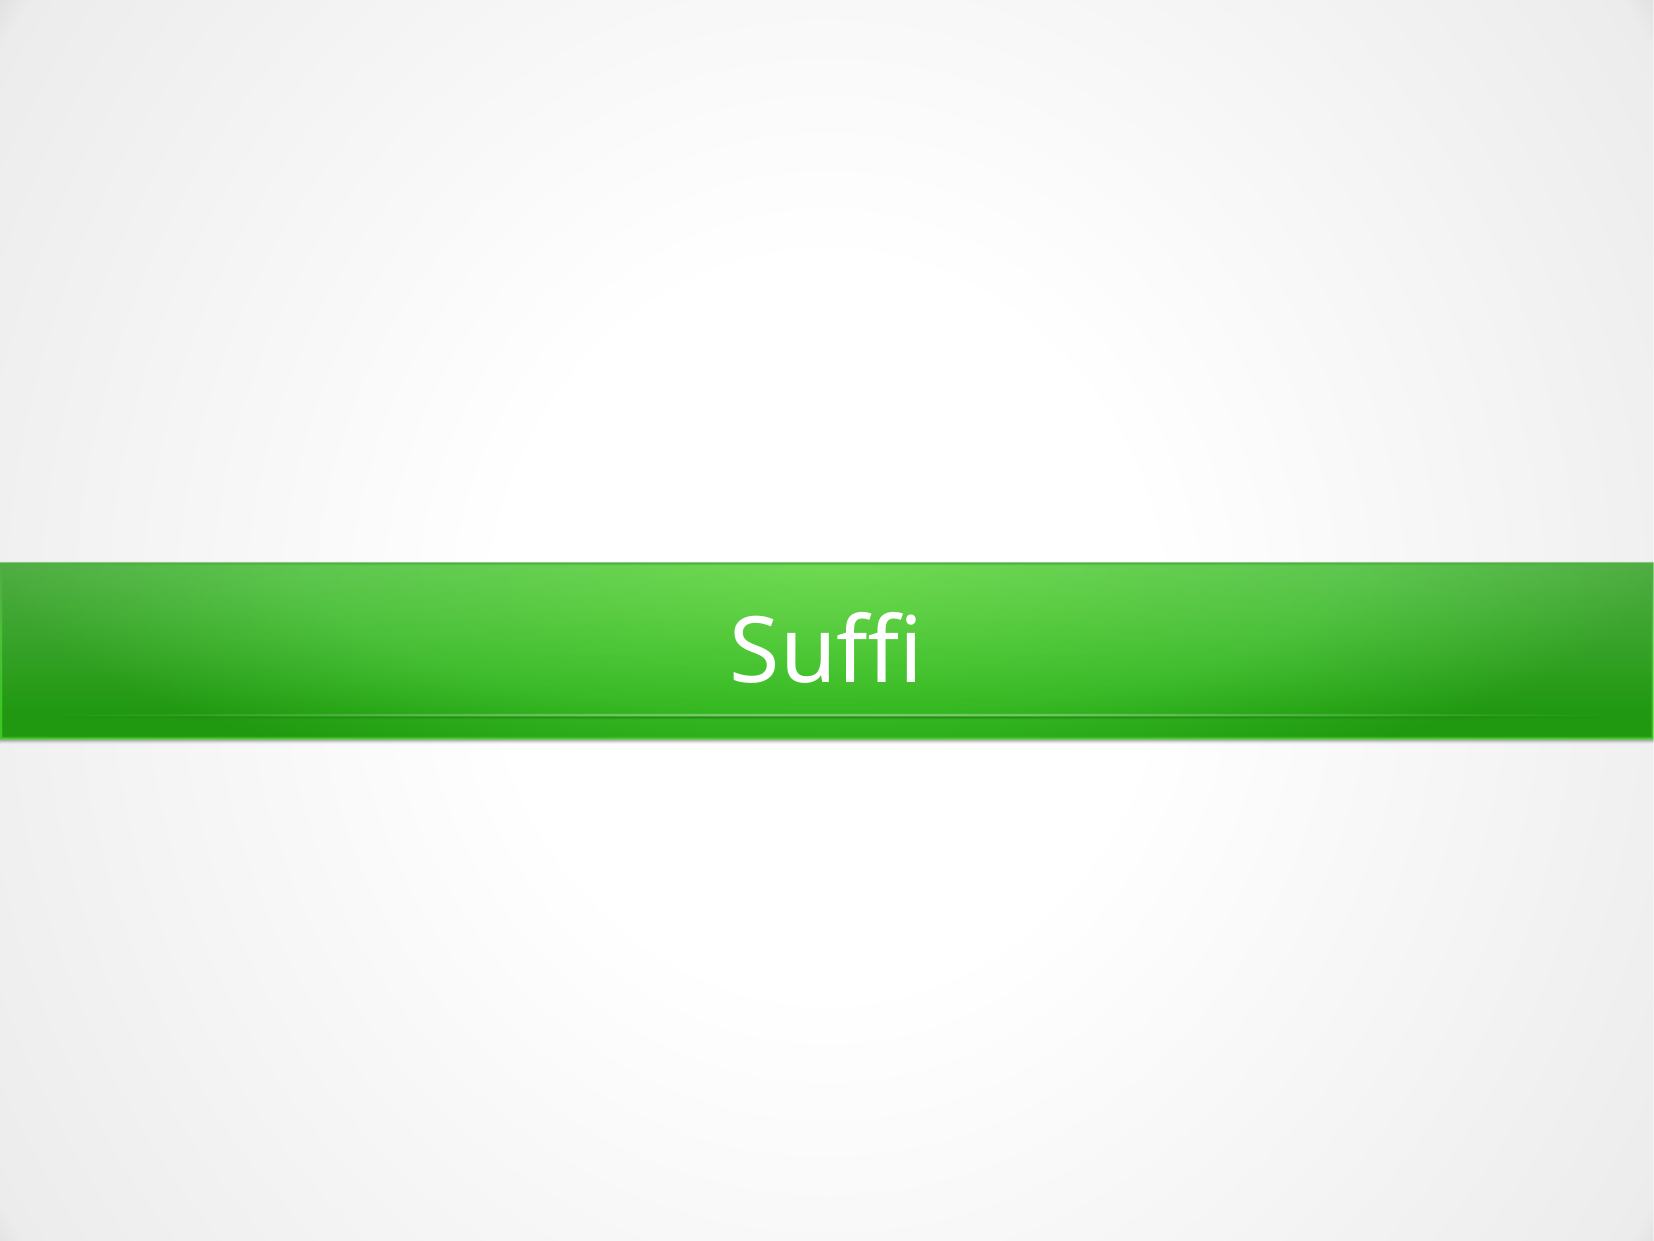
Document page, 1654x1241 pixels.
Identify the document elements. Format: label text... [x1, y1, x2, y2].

picture [0, 0, 1654, 1241]
title Suffi [82, 578, 1571, 715]
